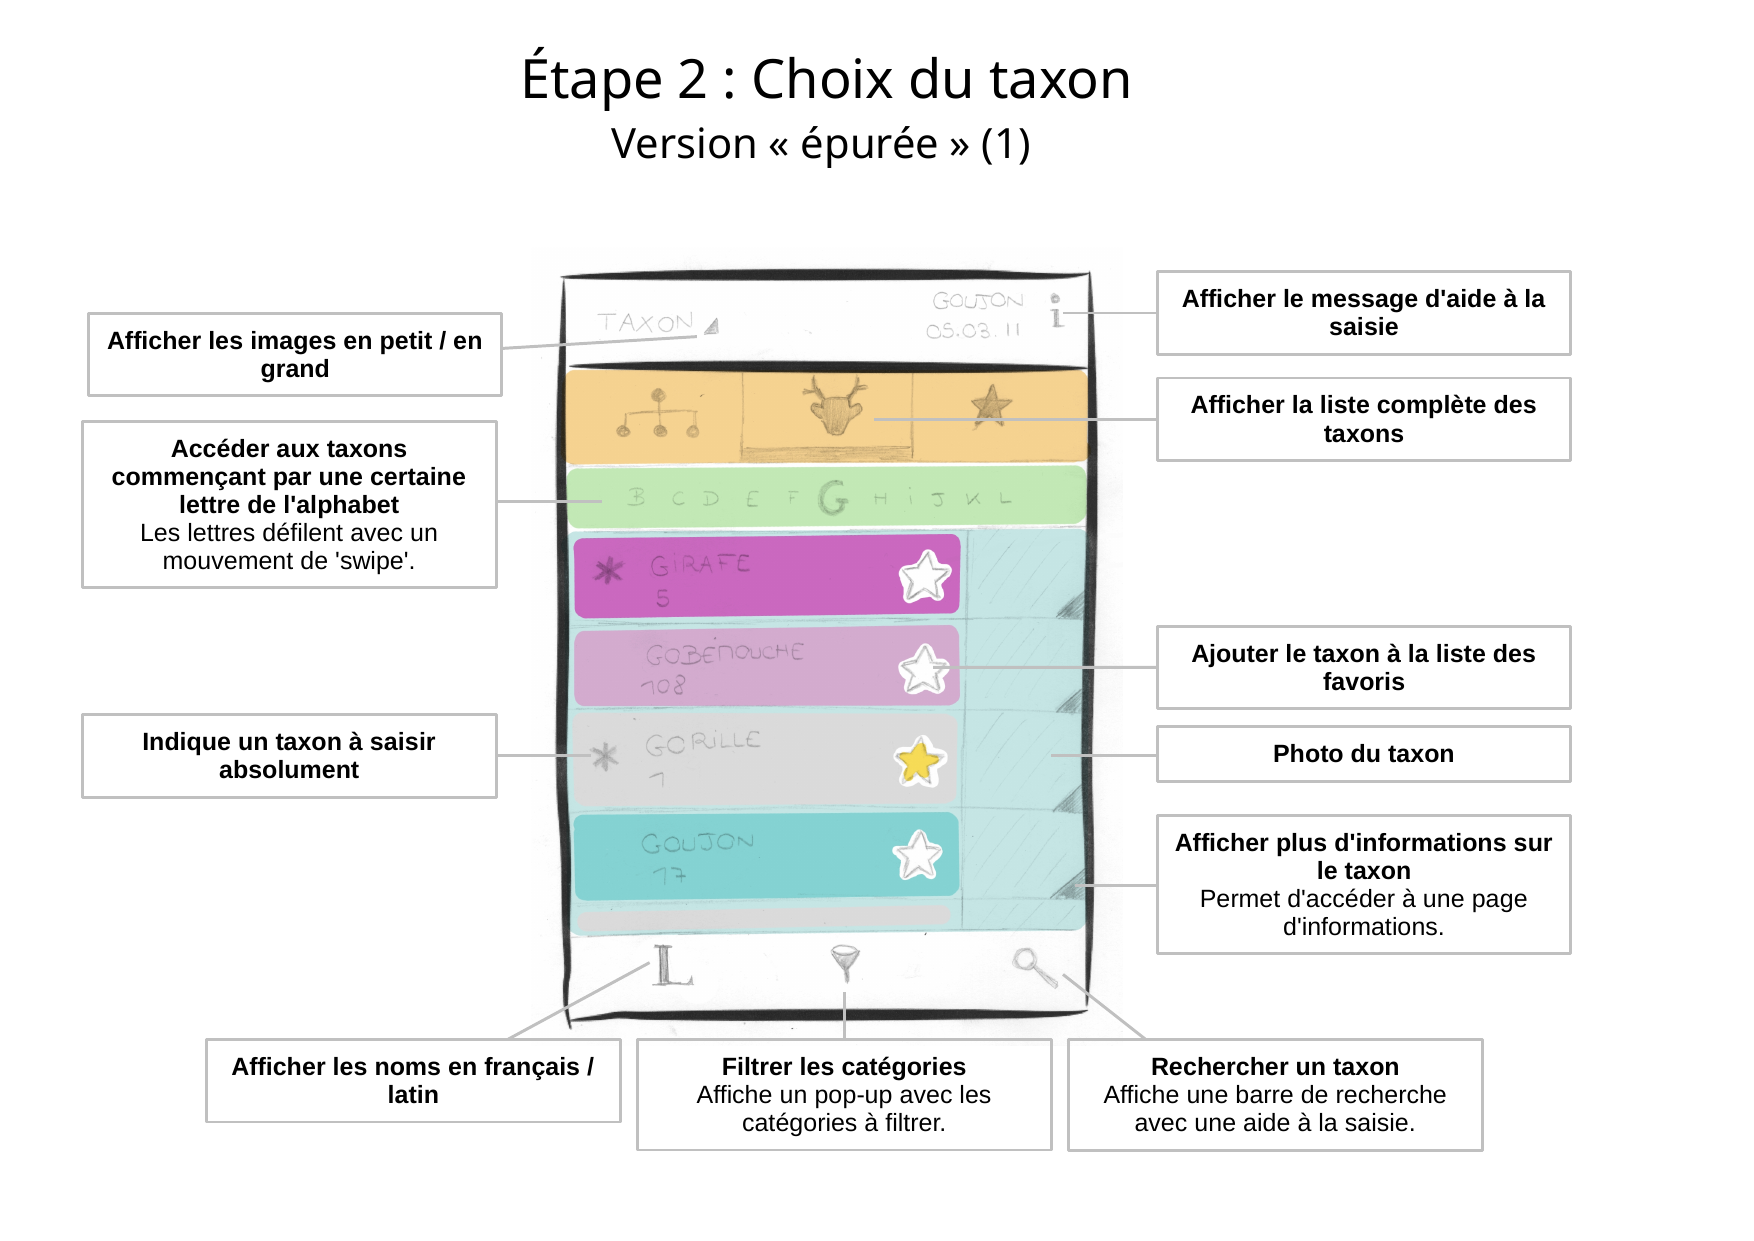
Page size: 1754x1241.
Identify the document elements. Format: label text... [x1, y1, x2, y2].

list Filtrer les catégories Affiche un pop-up avec les catégories à filtrer. [637, 1039, 1052, 1150]
title Étape 2 : Choix du taxon Version « épurée » (1) [0, 2, 1654, 210]
list Ajouter le taxon à la liste des favoris [1157, 626, 1571, 709]
list Afficher la liste complète des taxons [1157, 378, 1571, 461]
list Afficher les images en petit / en grand [88, 313, 502, 396]
list Afficher les noms en français / latin [206, 1039, 621, 1122]
list Accéder aux taxons commençant par une certaine lettre de l'alphabet Les lettres défilent avec un mouvement de 'swipe'. [82, 421, 497, 588]
picture [531, 247, 1123, 1046]
list Indique un taxon à saisir absolument [82, 714, 497, 798]
list Afficher plus d'informations sur le taxon Permet d'accéder à une page d'informations. [1157, 815, 1571, 954]
list Rechercher un taxon Affiche une barre de recherche avec une aide à la saisie. [1068, 1039, 1483, 1151]
list Photo du taxon [1157, 726, 1571, 782]
list Afficher le message d'aide à la saisie [1157, 271, 1571, 355]
